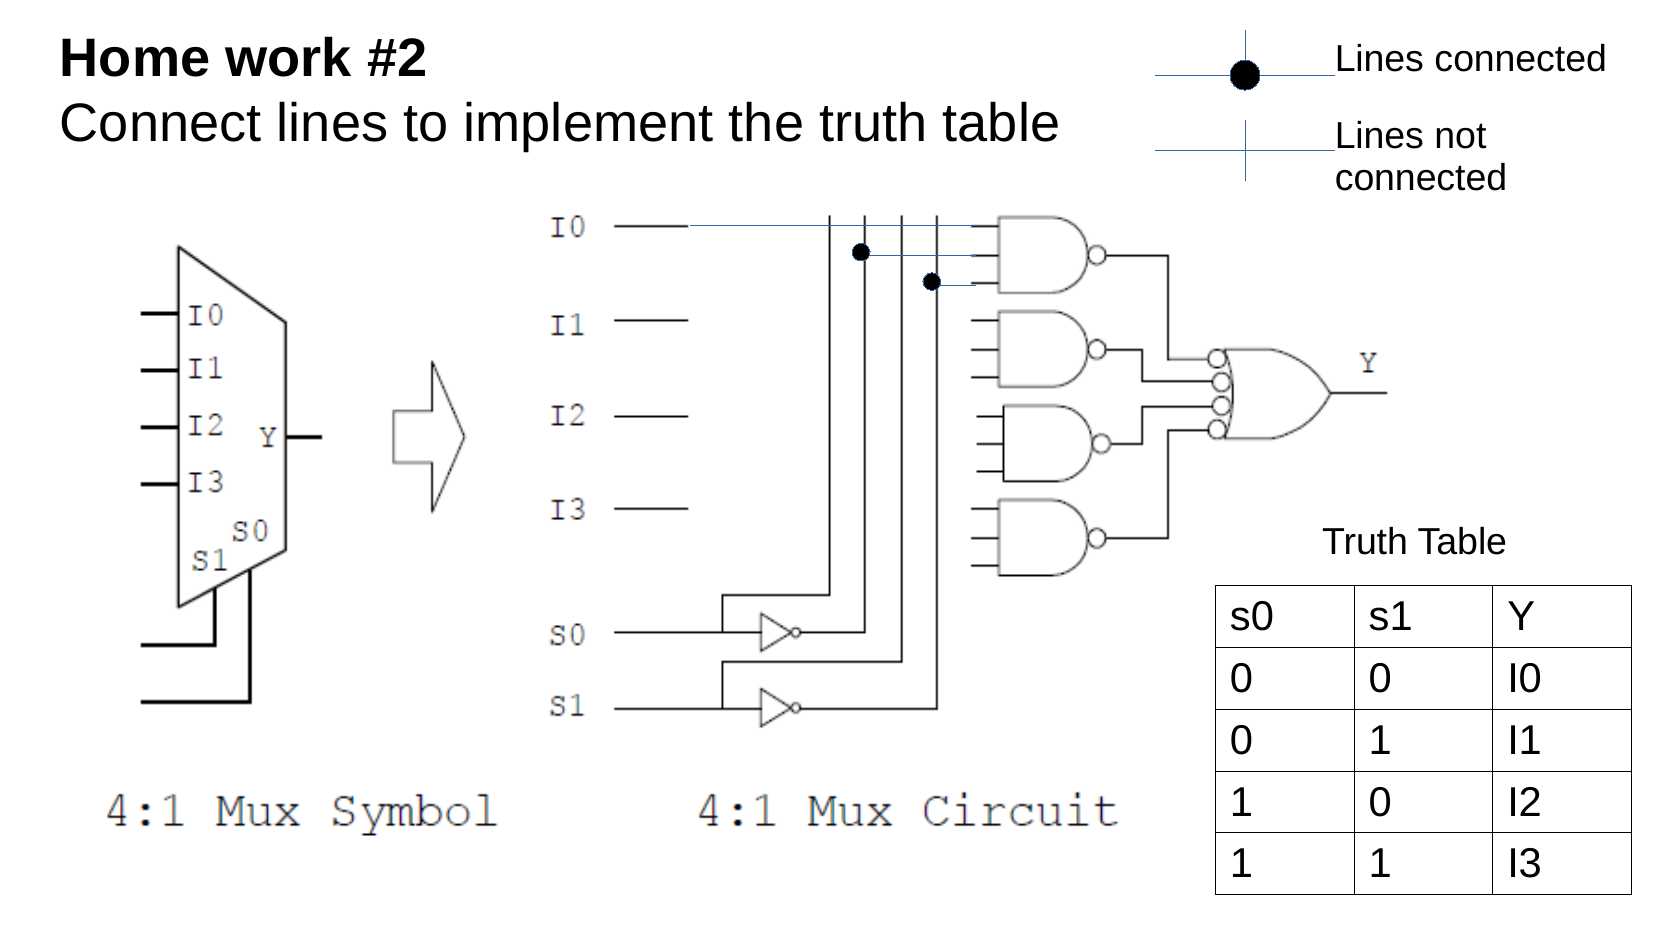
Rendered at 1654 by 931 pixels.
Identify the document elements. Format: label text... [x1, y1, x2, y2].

text_box [1230, 60, 1261, 91]
table_cell 0 [1355, 772, 1492, 832]
text_box Lines not connected [1320, 106, 1636, 206]
table_cell 0 [1216, 710, 1354, 771]
text_box Truth Table [1307, 513, 1533, 571]
table_cell 1 [1216, 772, 1354, 832]
text_box Home work #2 Connect lines to implement the truth table [44, 14, 1335, 159]
table_cell 0 [1216, 648, 1354, 709]
text_box [922, 272, 941, 291]
table_cell I1 [1493, 710, 1631, 771]
text_box [852, 243, 871, 261]
table_header s1 [1355, 586, 1492, 647]
table_cell I3 [1493, 833, 1631, 894]
table_cell I2 [1493, 772, 1631, 832]
text_box Lines connected [1320, 30, 1636, 91]
table_cell I0 [1493, 648, 1631, 709]
table_cell 1 [1355, 710, 1492, 771]
picture [34, 159, 1456, 885]
table_header s0 [1216, 586, 1354, 647]
table_cell 1 [1216, 833, 1354, 894]
table_cell 1 [1355, 833, 1492, 894]
table_cell 0 [1355, 648, 1492, 709]
table_header Y [1493, 586, 1631, 647]
